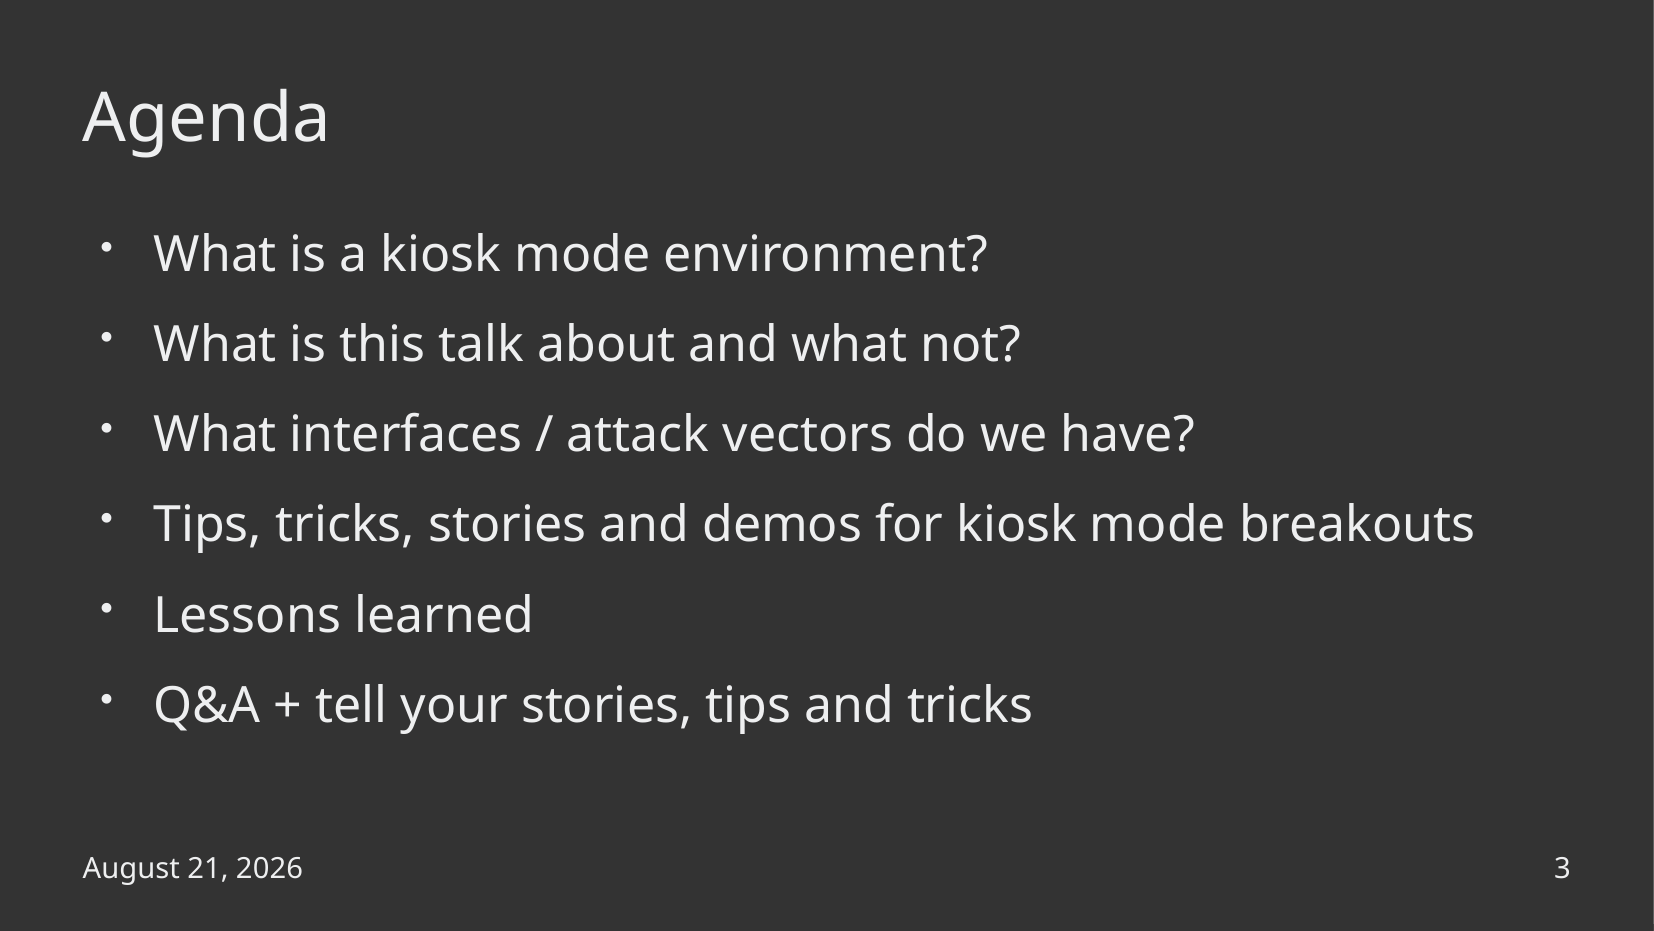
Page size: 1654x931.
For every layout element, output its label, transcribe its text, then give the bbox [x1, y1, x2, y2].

list What is a kiosk mode environment? What is this talk about and what not? What interfaces / attack vectors do we have? Tips, tricks, stories and demos for kiosk mode breakouts Lessons learned Q&A + tell your stories, tips and tricks [82, 217, 1571, 808]
title Agenda [82, 36, 1571, 193]
